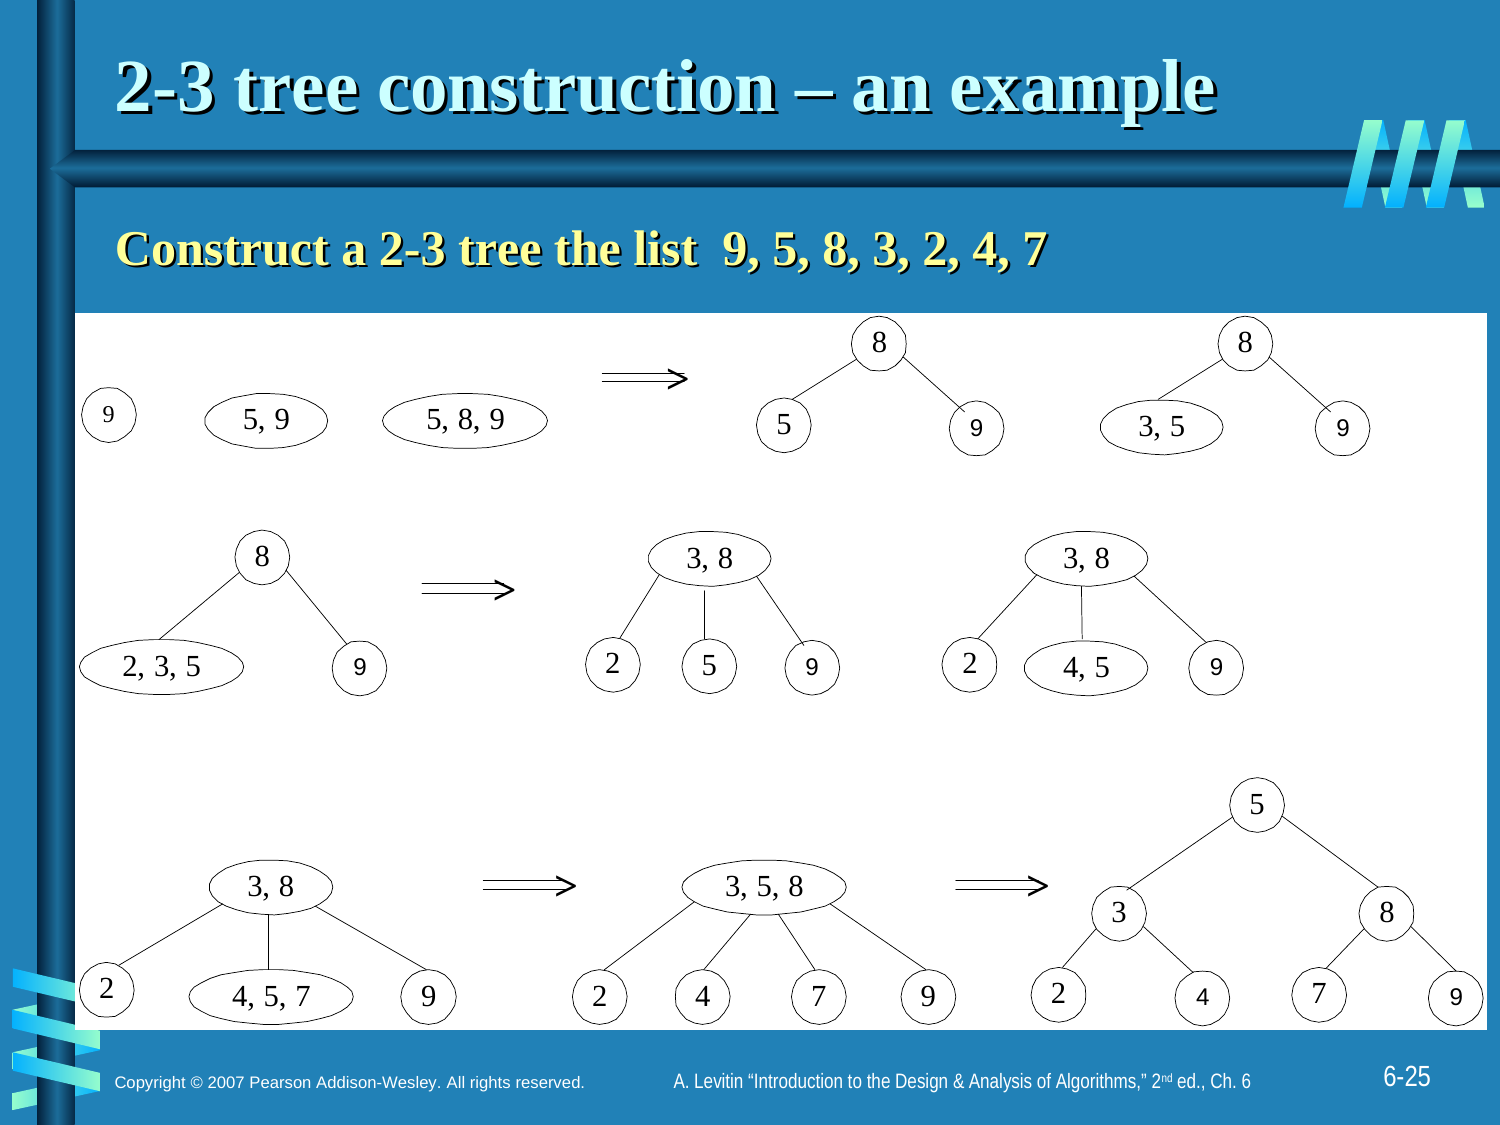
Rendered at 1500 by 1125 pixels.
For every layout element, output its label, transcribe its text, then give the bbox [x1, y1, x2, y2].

picture [75, 312, 1488, 1031]
title 2-3 tree construction – an example [99, 24, 1345, 138]
list Construct a 2-3 tree the list 9, 5, 8, 3, 2, 4, 7 [99, 207, 1500, 1013]
